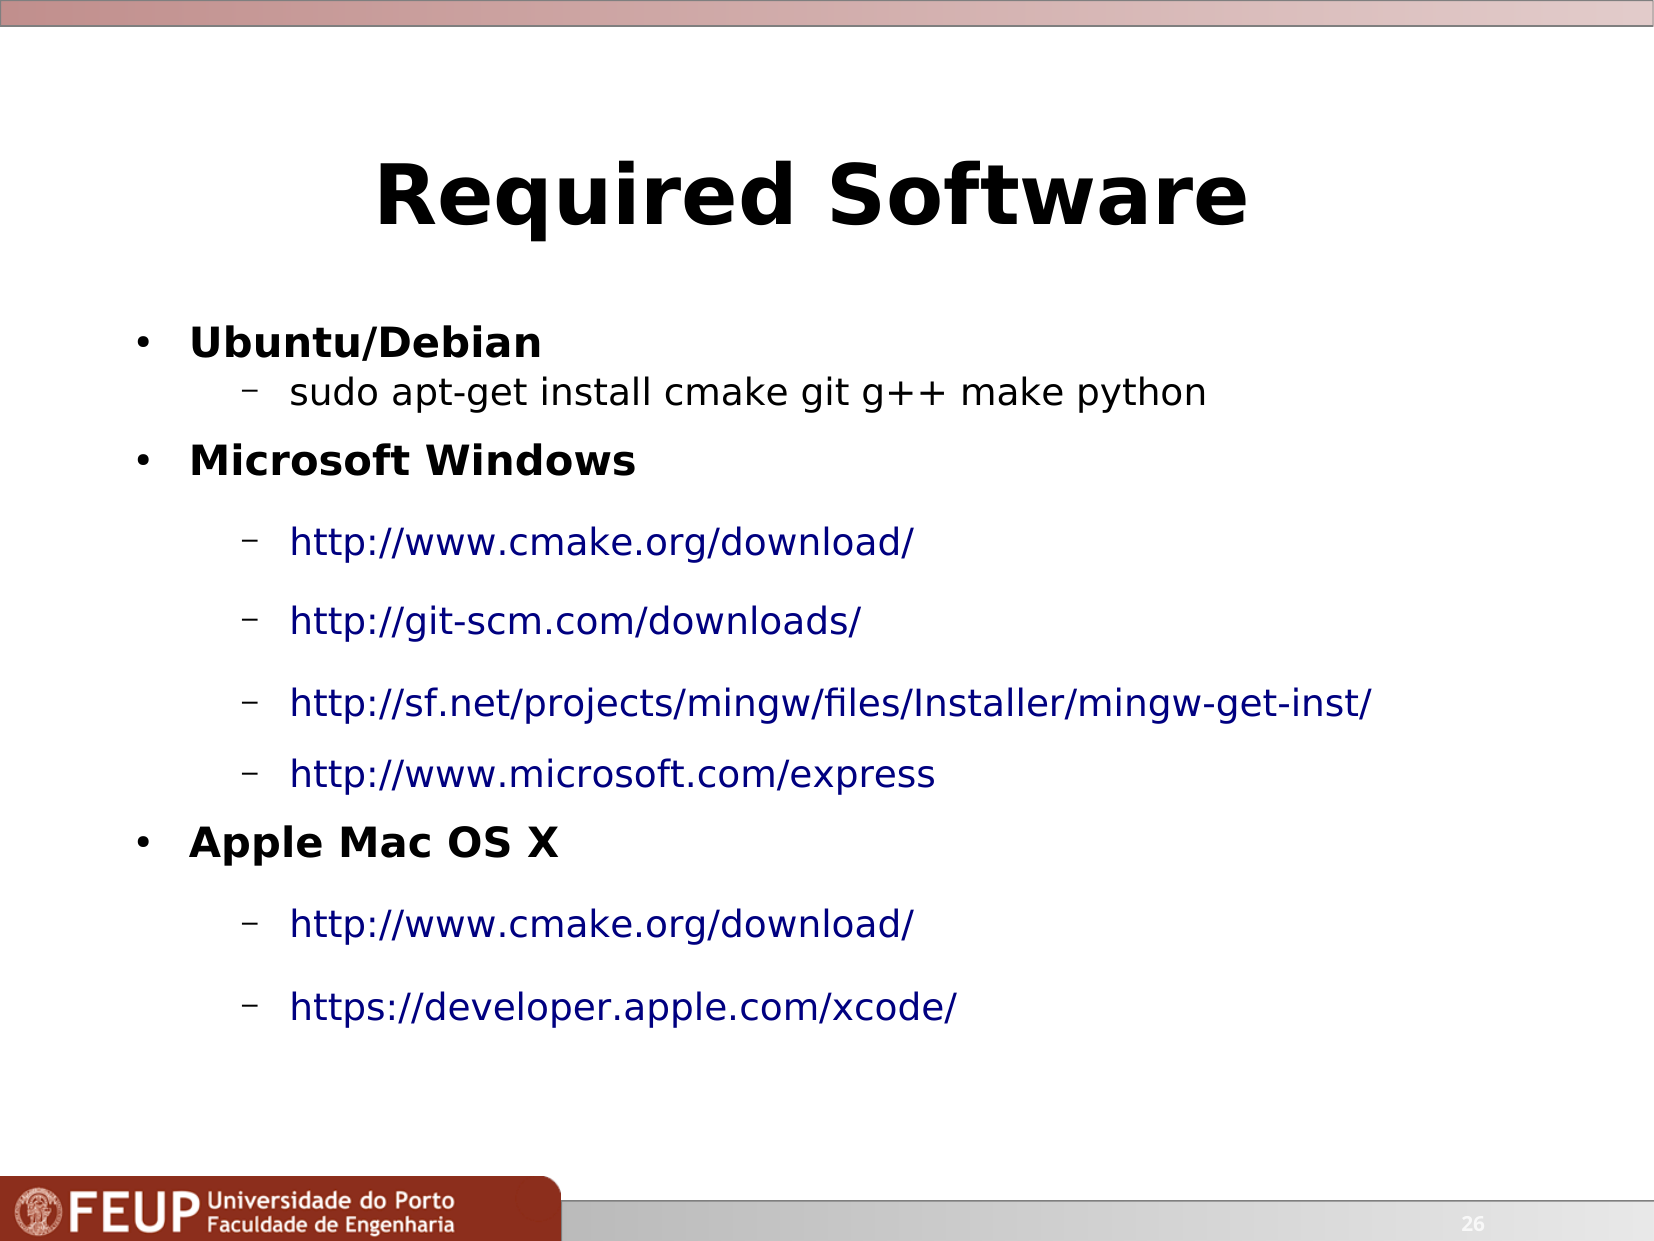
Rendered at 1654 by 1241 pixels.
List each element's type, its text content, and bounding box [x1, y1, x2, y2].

picture [0, 1176, 561, 1241]
list Ubuntu/Debian sudo apt-get install cmake git g++ make python Microsoft Windows http://www.cmake.org/download/ http://git-scm.com/downloads/ http://sf.net/projects/mingw/files/Installer/mingw-get-inst/ http://www.microsoft.com/express Apple Mac OS X http://www.cmake.org/download/ https://developer.apple.com/xcode/ [118, 319, 1571, 1111]
title Required Software [118, 112, 1506, 281]
